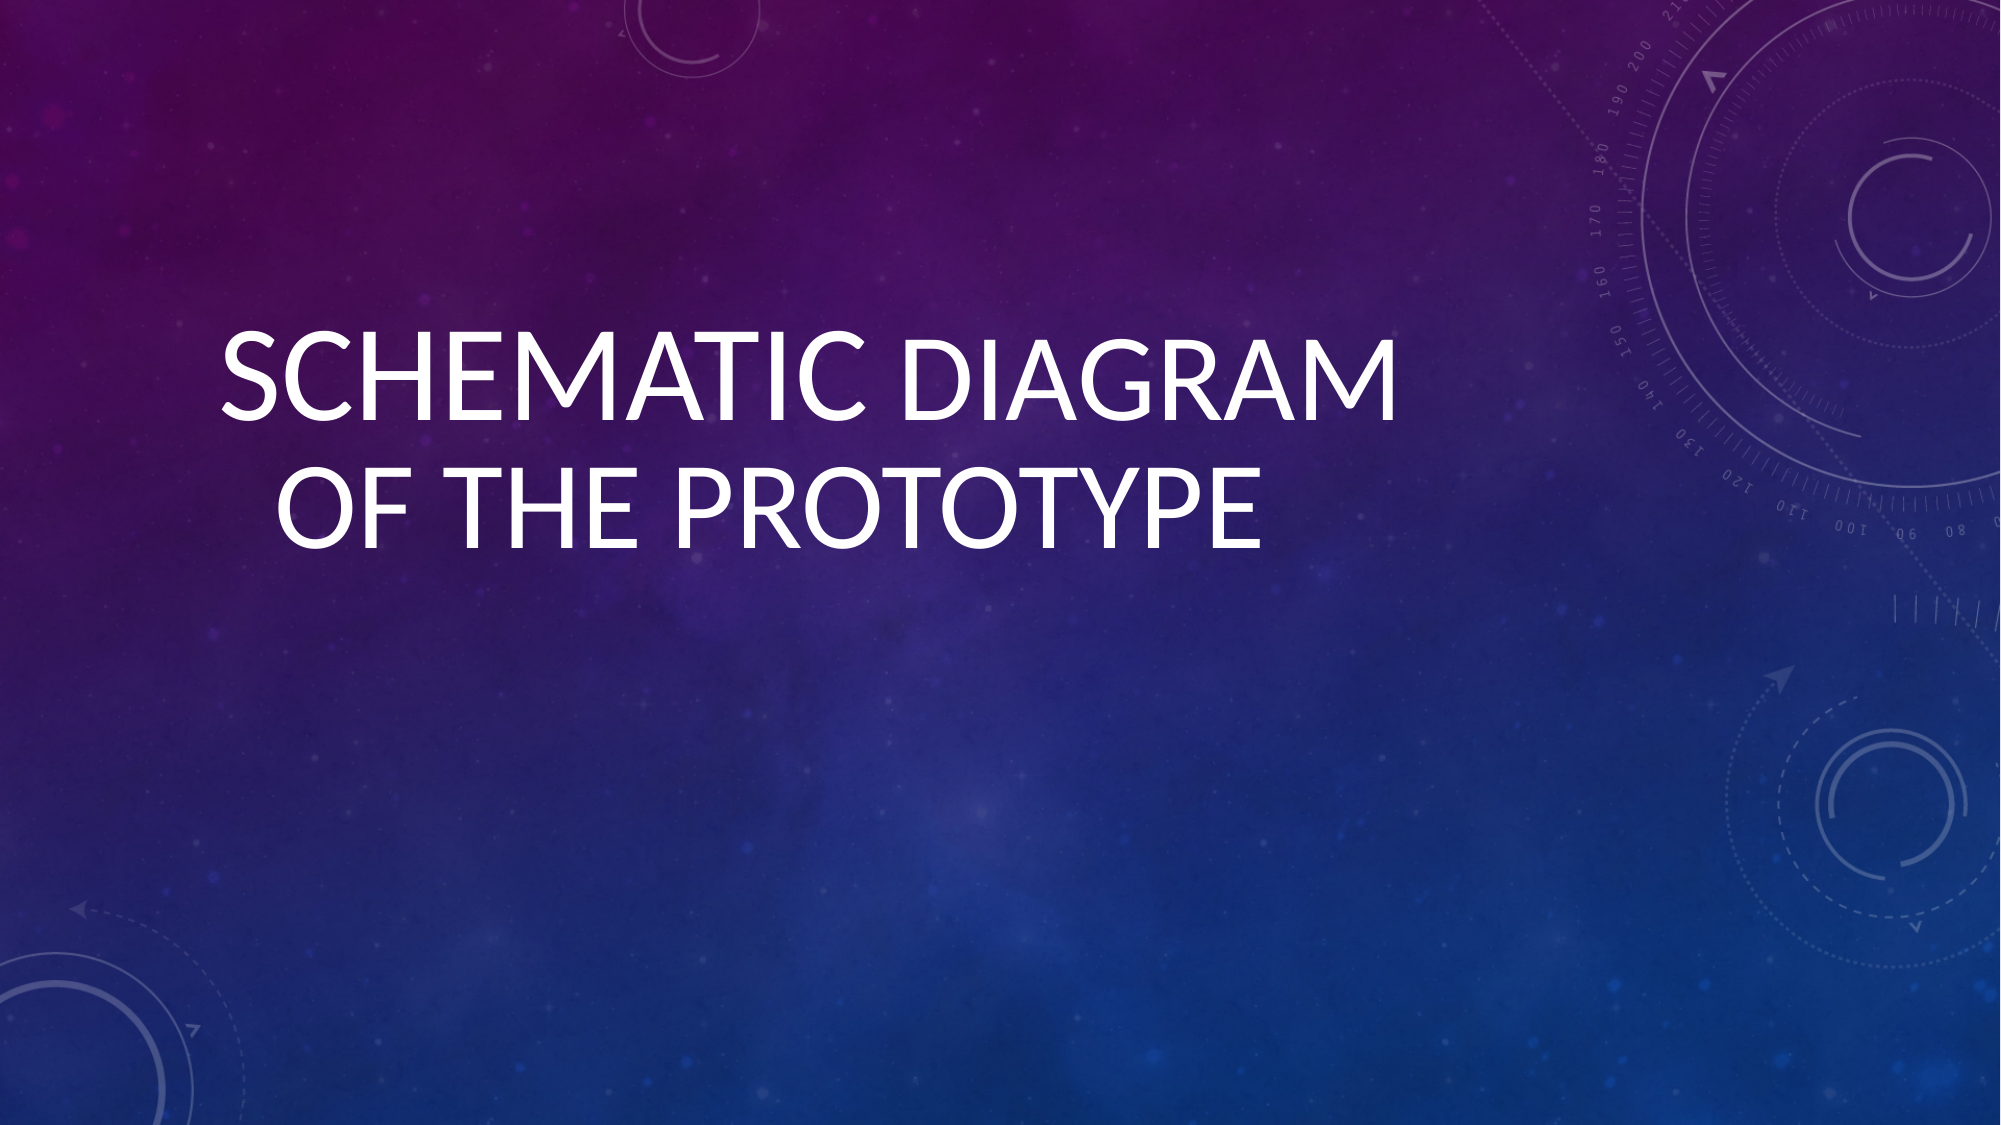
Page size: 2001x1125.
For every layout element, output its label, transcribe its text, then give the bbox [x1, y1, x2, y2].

title SCHEMATIC DIAGRAM OF THE PROTOTYPE [133, 295, 1796, 602]
picture [0, 0, 2001, 1125]
